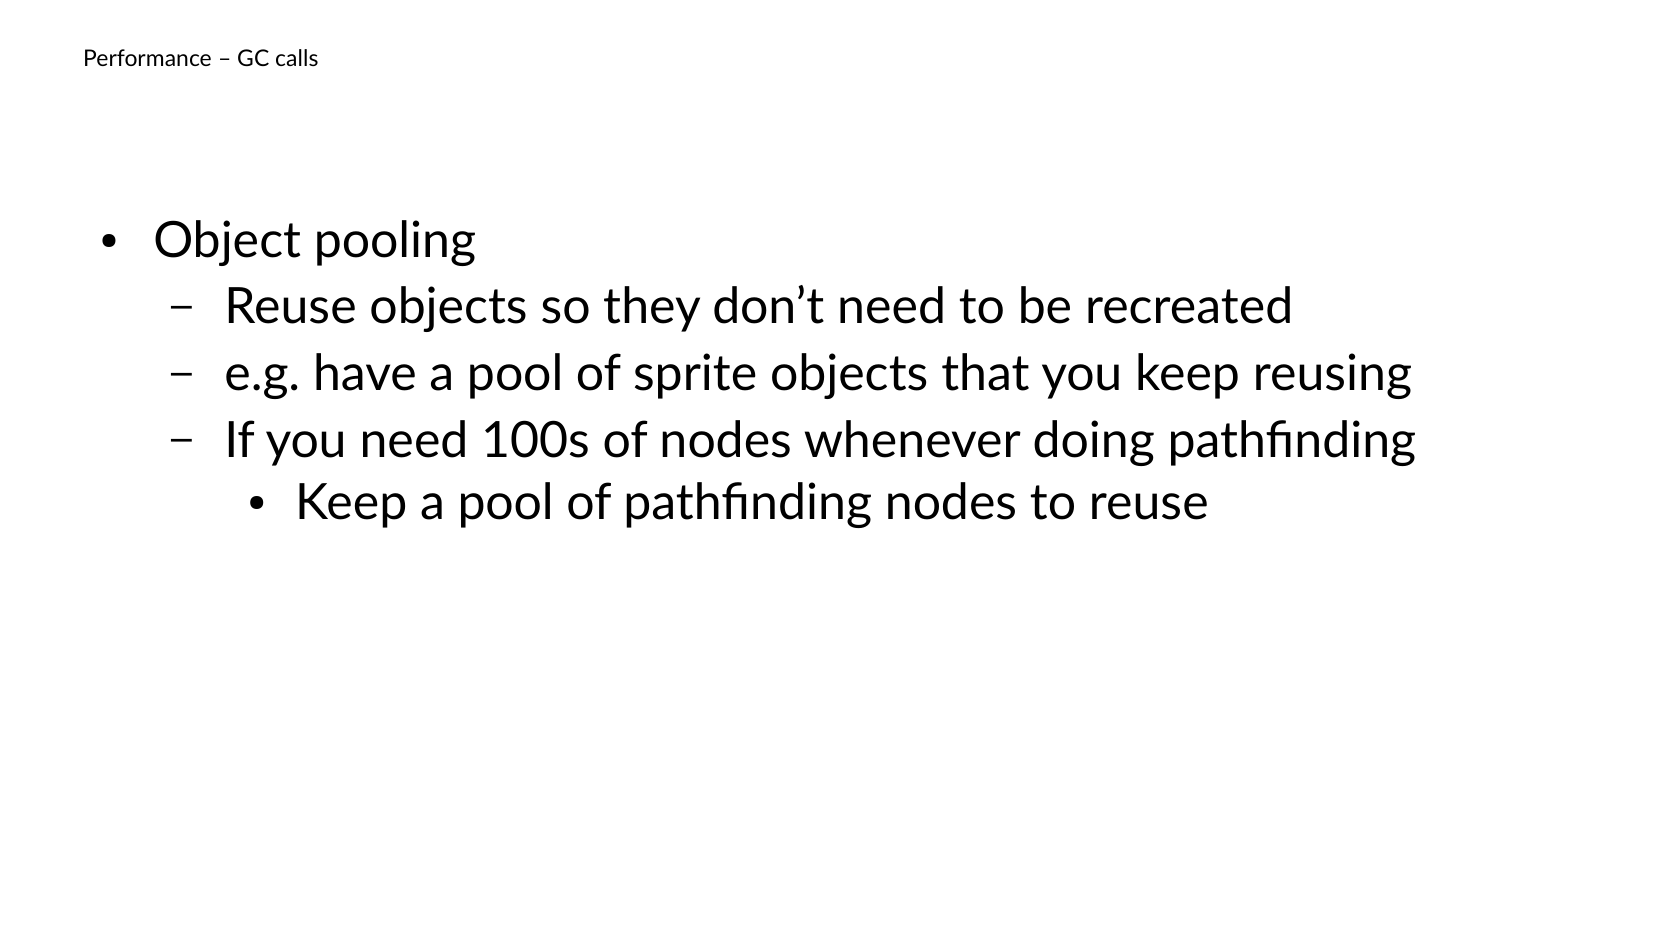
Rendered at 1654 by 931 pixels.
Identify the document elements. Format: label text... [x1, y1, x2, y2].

list Object pooling Reuse objects so they don’t need to be recreated e.g. have a pool of sprite objects that you keep reusing If you need 100s of nodes whenever doing pathfinding Keep a pool of pathfinding nodes to reuse [82, 217, 1571, 839]
title Performance – GC calls [83, 0, 1571, 119]
